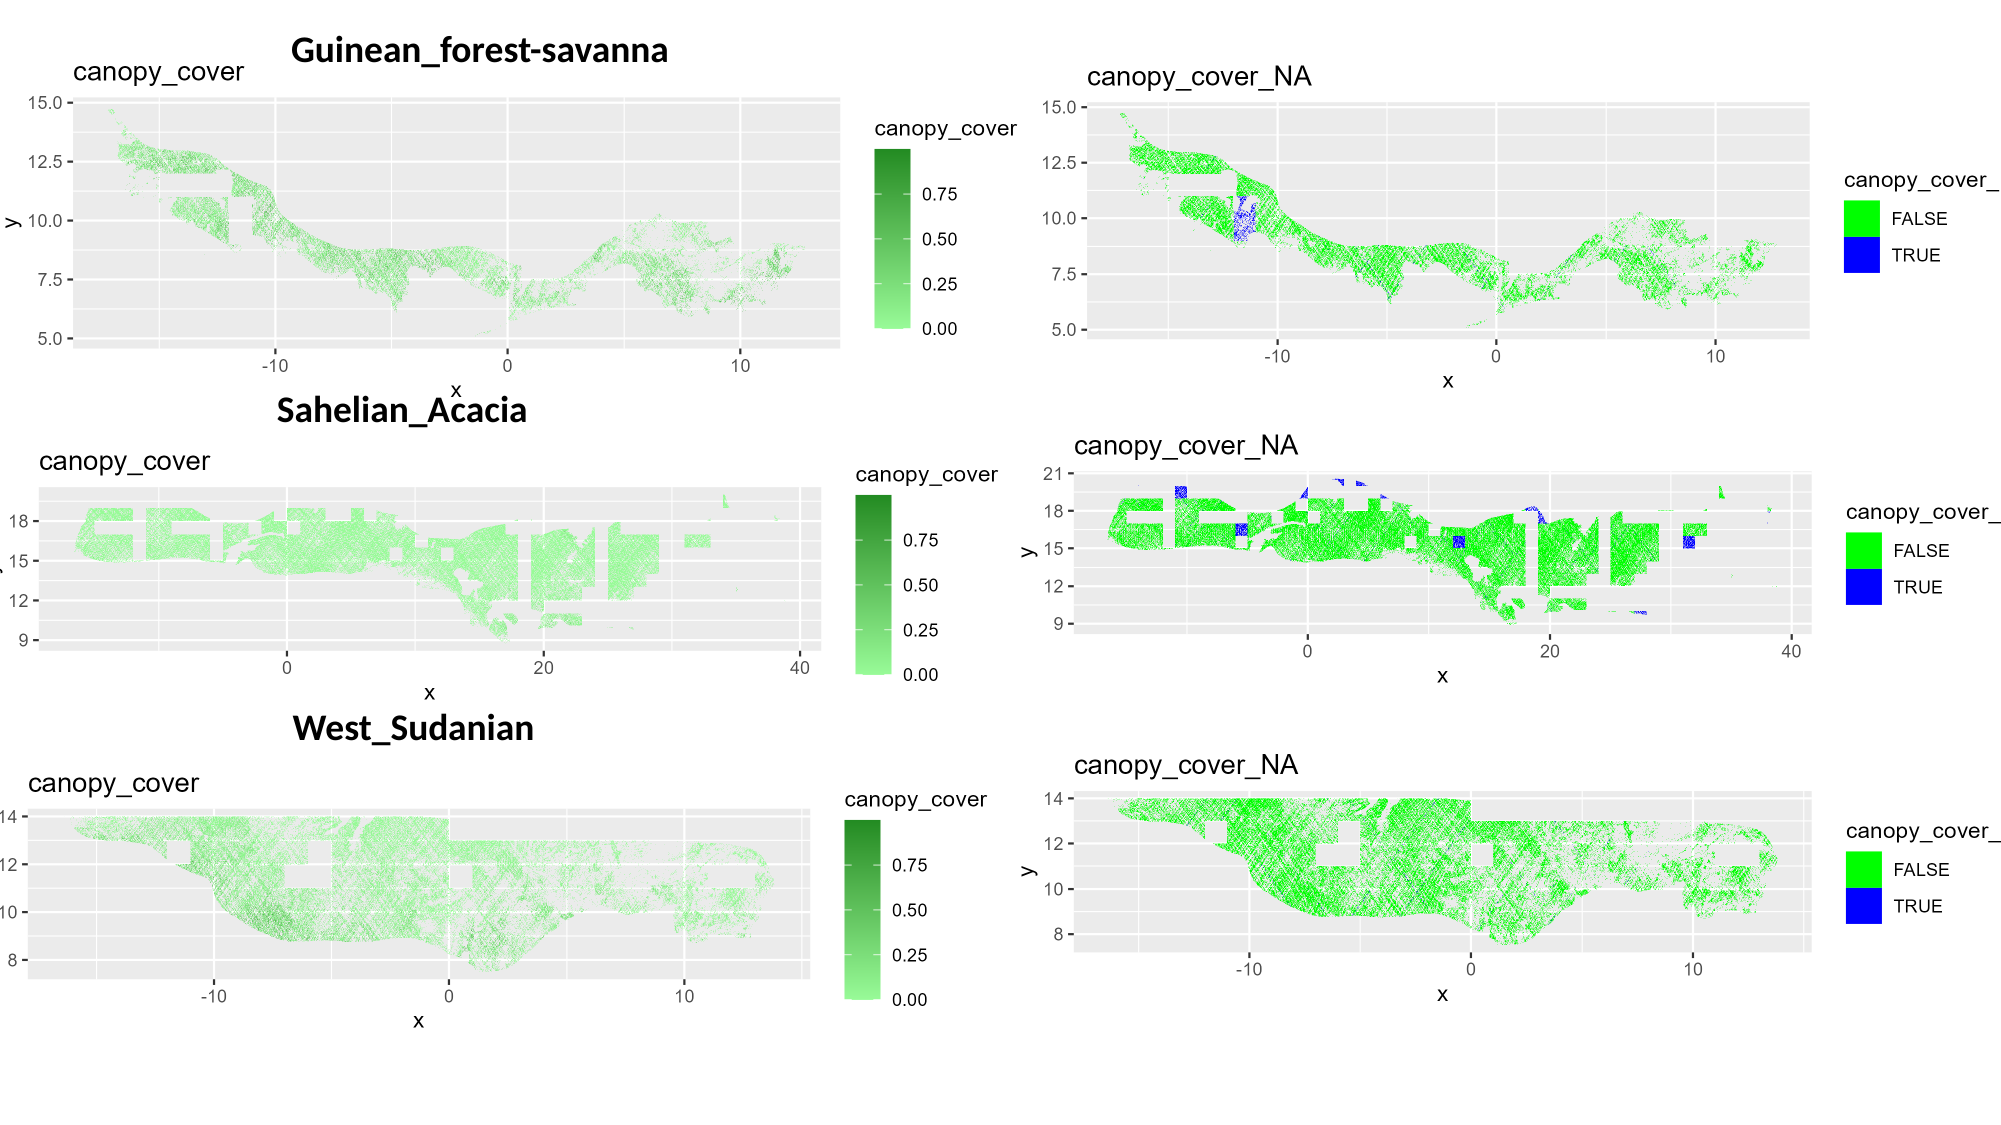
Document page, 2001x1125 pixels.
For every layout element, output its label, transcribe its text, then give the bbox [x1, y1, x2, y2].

text_box Guinean_forest-savanna [276, 17, 685, 78]
text_box West_Sudanian [277, 695, 559, 755]
picture [0, 35, 2001, 715]
picture [0, 732, 2001, 1040]
text_box Sahelian_Acacia [262, 377, 544, 431]
